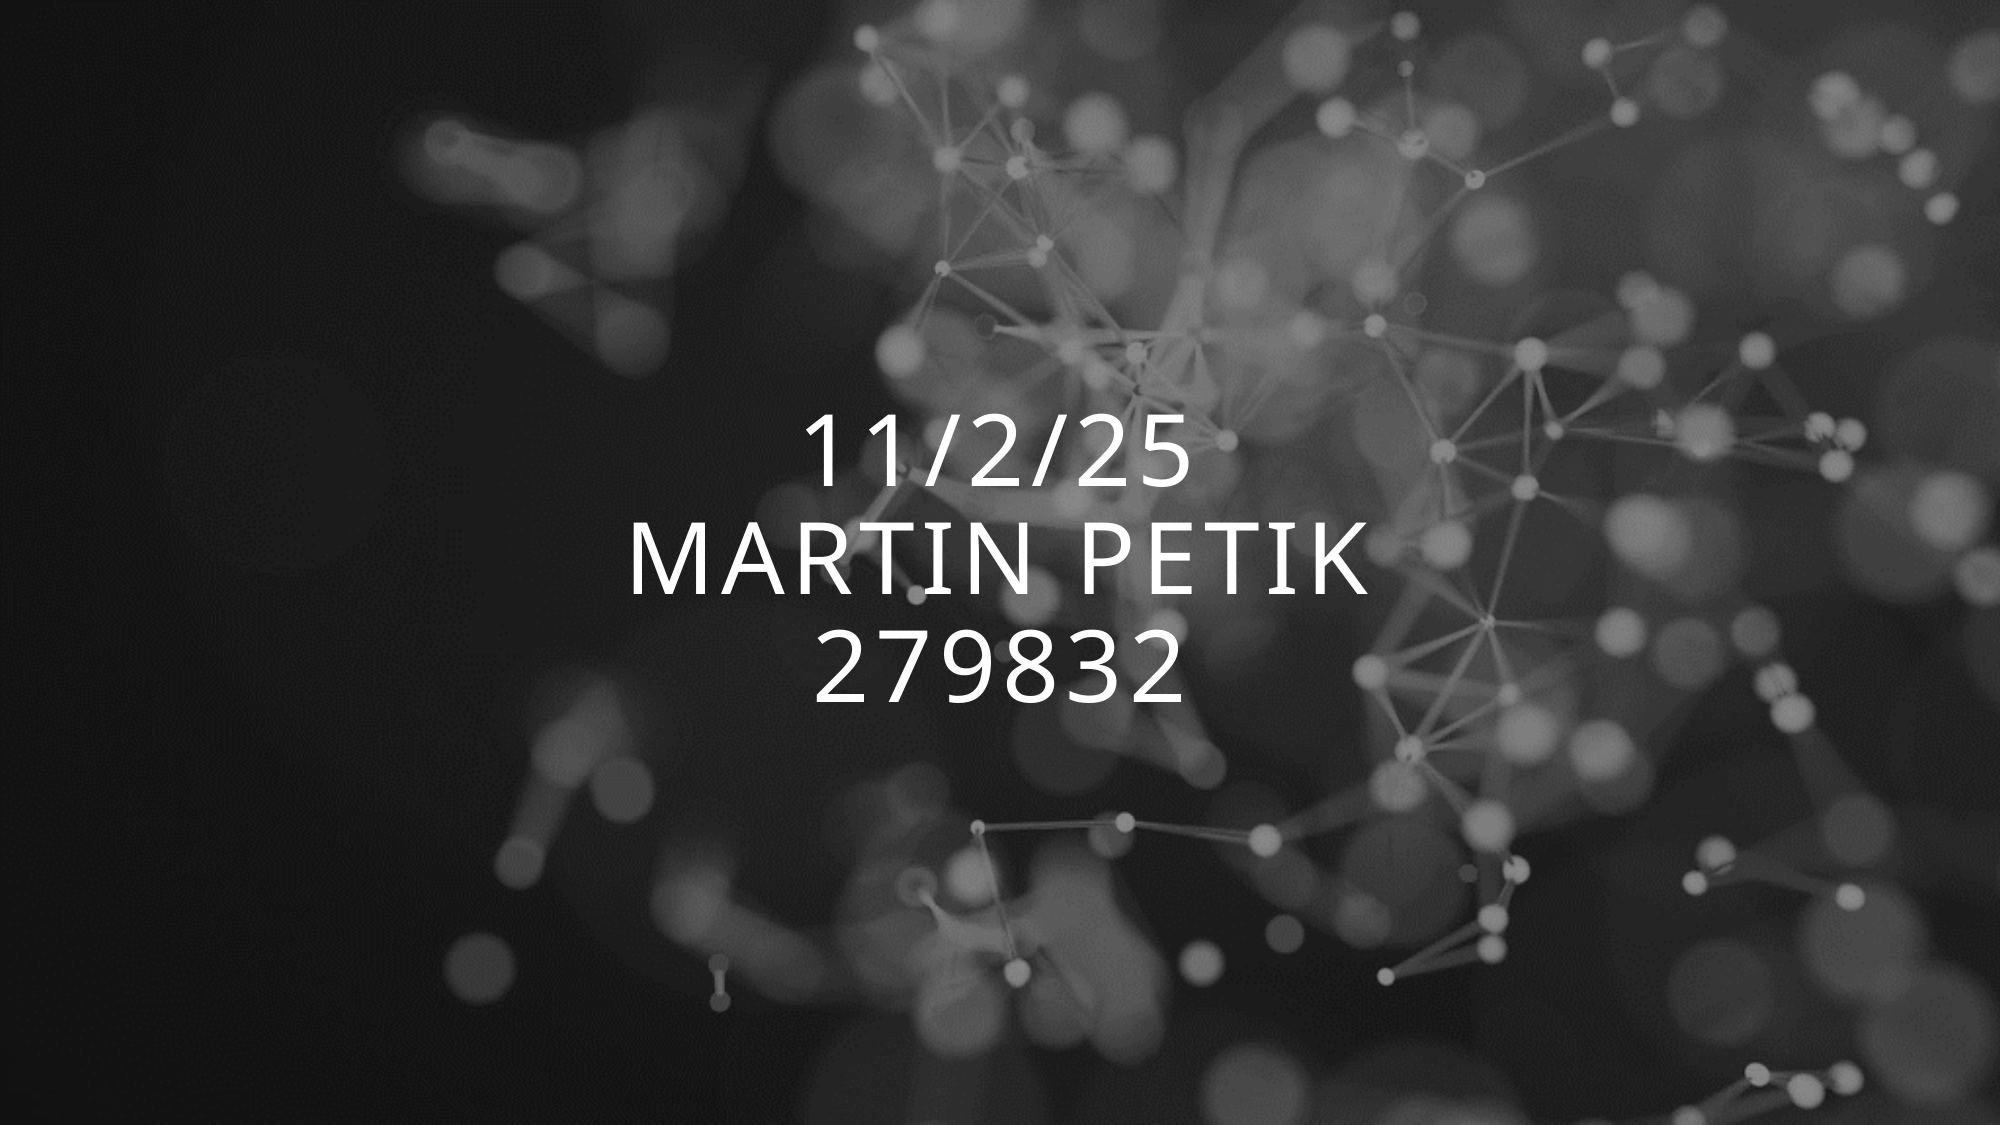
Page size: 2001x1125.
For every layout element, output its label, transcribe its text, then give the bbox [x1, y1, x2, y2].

title 11/2/25 Martin Petik 279832 [249, 375, 1750, 751]
picture [0, 0, 2000, 1125]
